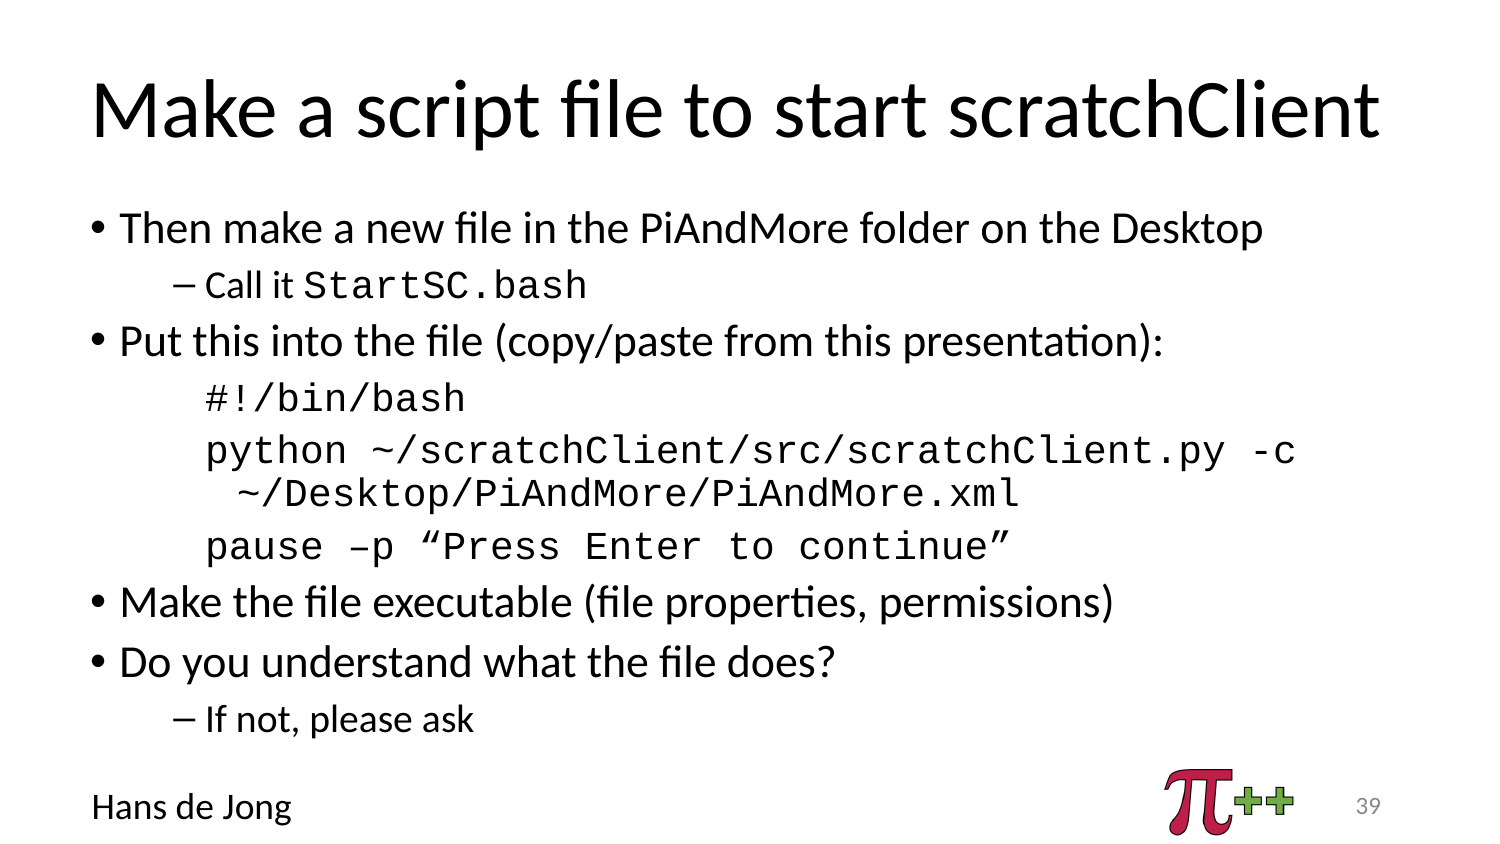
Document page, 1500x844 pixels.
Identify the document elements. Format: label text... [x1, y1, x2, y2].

title Make a script file to start scratchClient [75, 33, 1426, 175]
list Then make a new file in the PiAndMore folder on the Desktop Call it StartSC.bash Put this into the file (copy/paste from this presentation): #!/bin/bash python ~/scratchClient/src/scratchClient.py -c ~/Desktop/PiAndMore/PiAndMore.xml pause –p “Press Enter to continue” Make the file executable (file properties, permissions) Do you understand what the file does? If not, please ask [75, 196, 1426, 754]
text_box 39 [1340, 782, 1426, 827]
